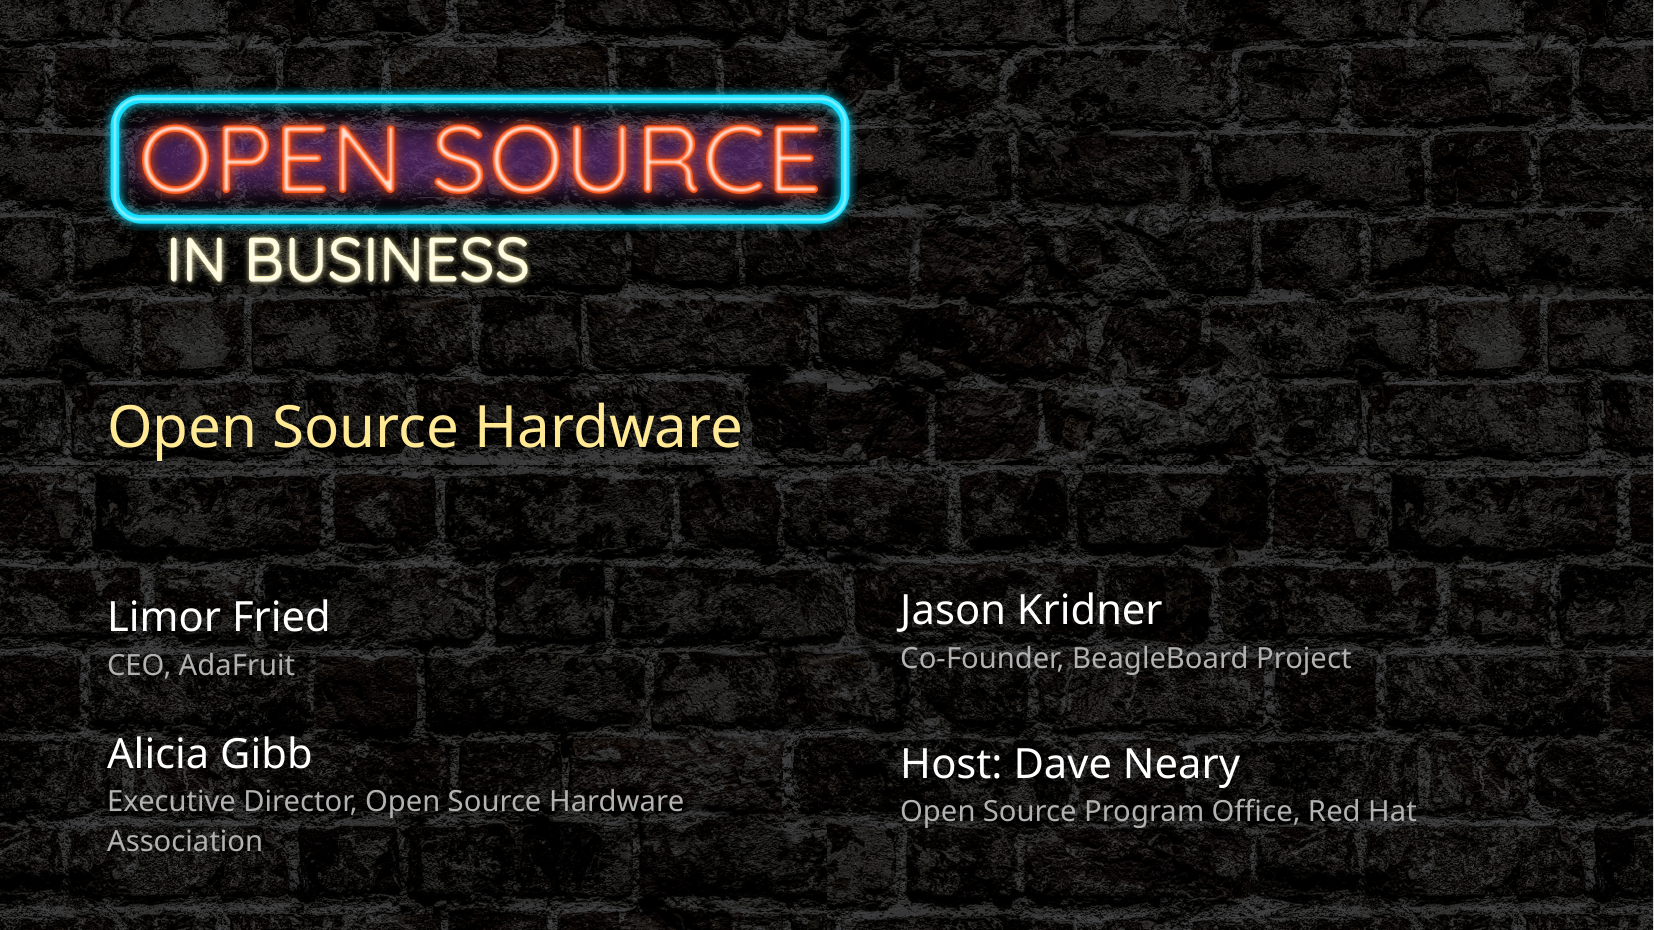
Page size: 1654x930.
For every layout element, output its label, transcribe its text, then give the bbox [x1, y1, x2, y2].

title Open Source Hardware [107, 385, 1546, 545]
subtitle Limor Fried CEO, AdaFruit Alicia Gibb Executive Director, Open Source Hardware Association [107, 587, 794, 892]
picture [0, 0, 1654, 930]
text_box Jason Kridner Co-Founder, BeagleBoard Project Host: Dave Neary Open Source Program Office, Red Hat [900, 579, 1587, 885]
